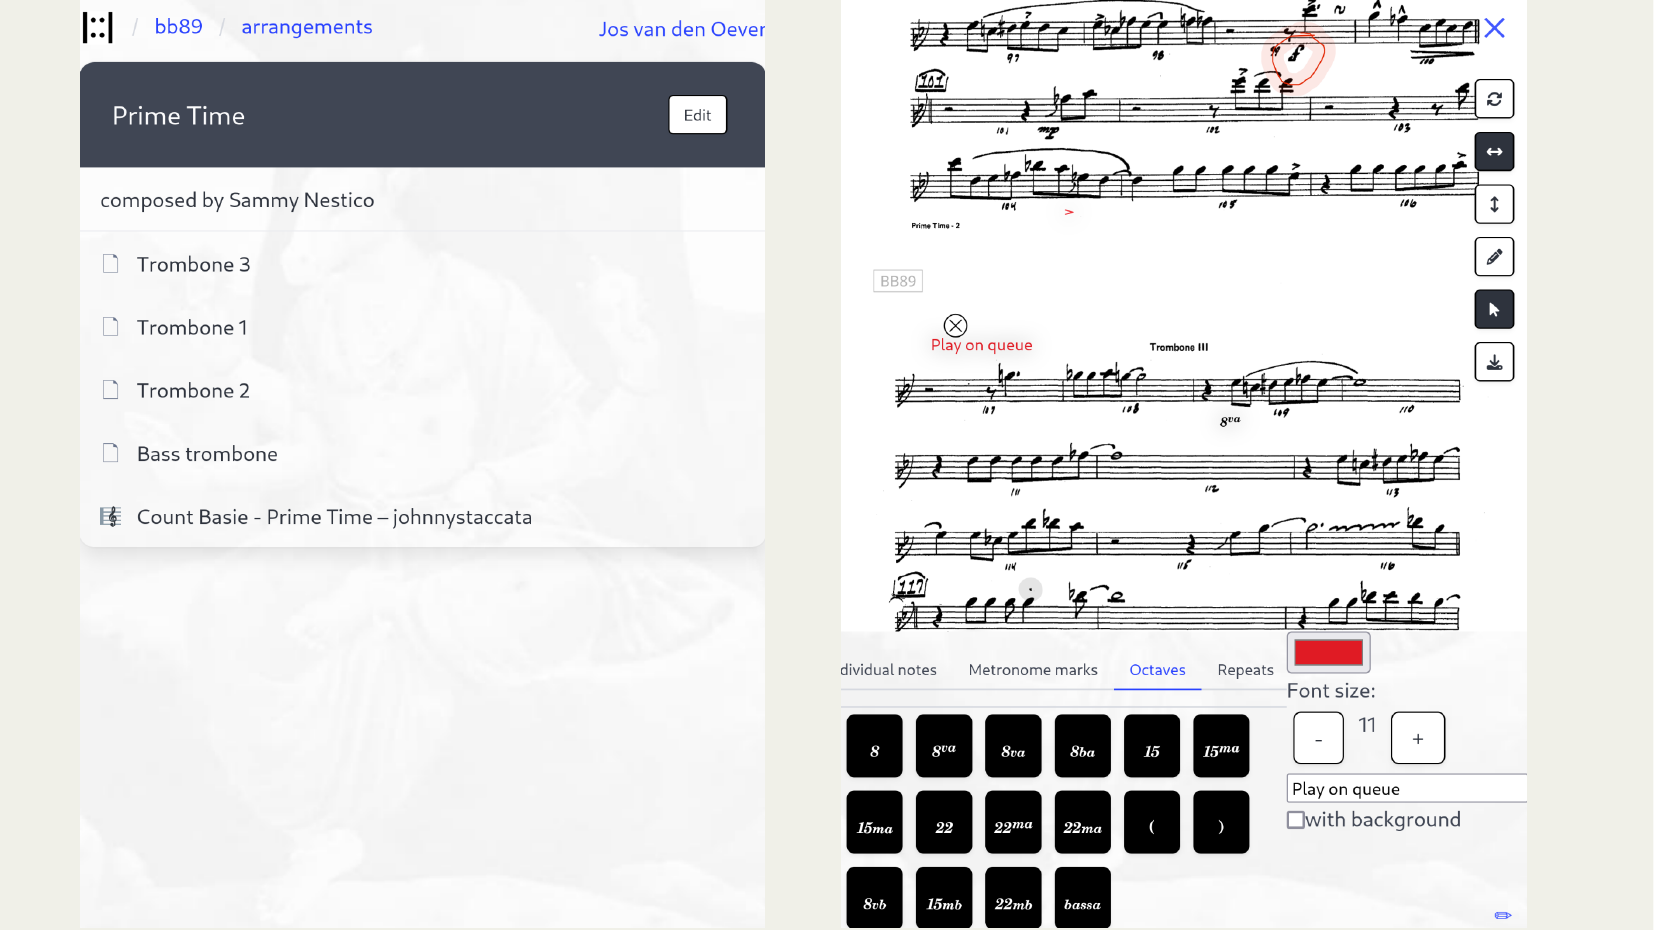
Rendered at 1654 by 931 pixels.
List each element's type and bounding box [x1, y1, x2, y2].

picture [841, 0, 1527, 928]
picture [80, 0, 765, 928]
